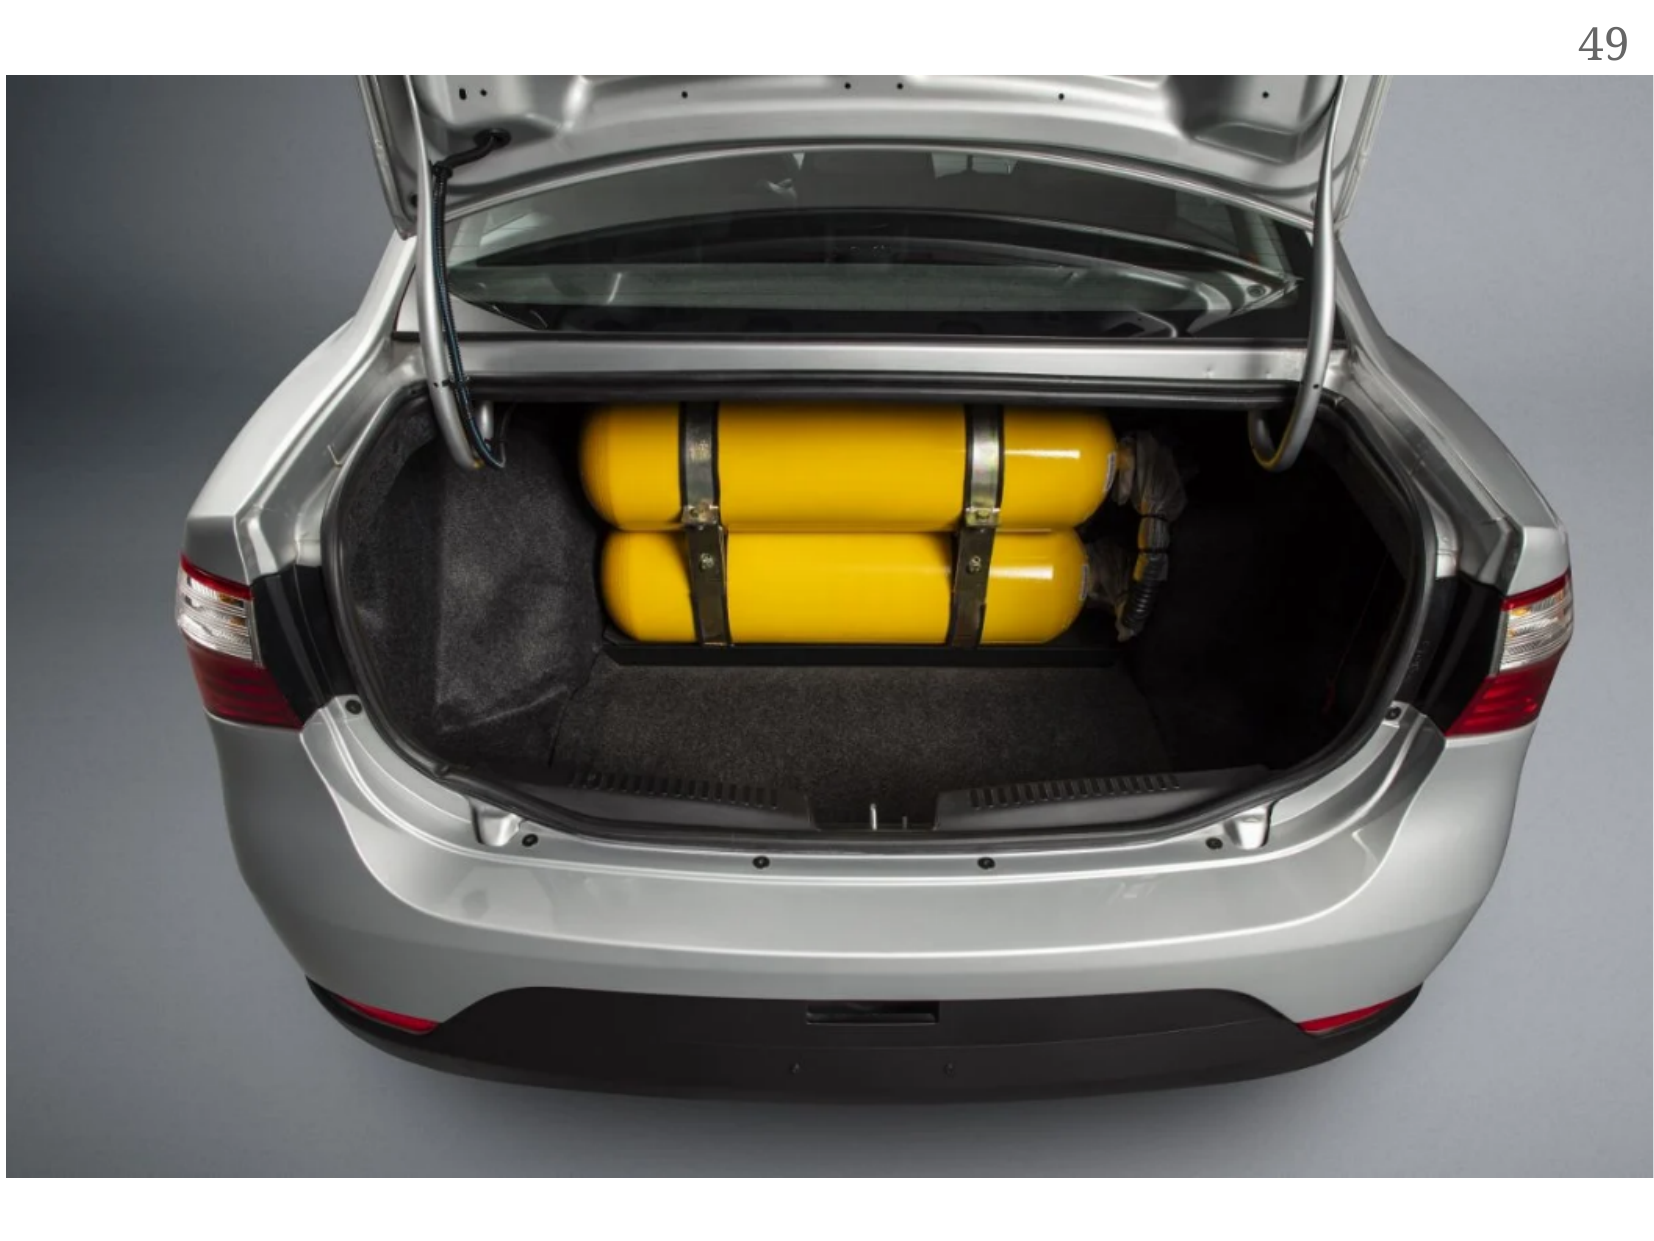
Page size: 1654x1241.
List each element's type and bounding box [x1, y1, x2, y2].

picture [6, 75, 1654, 1178]
